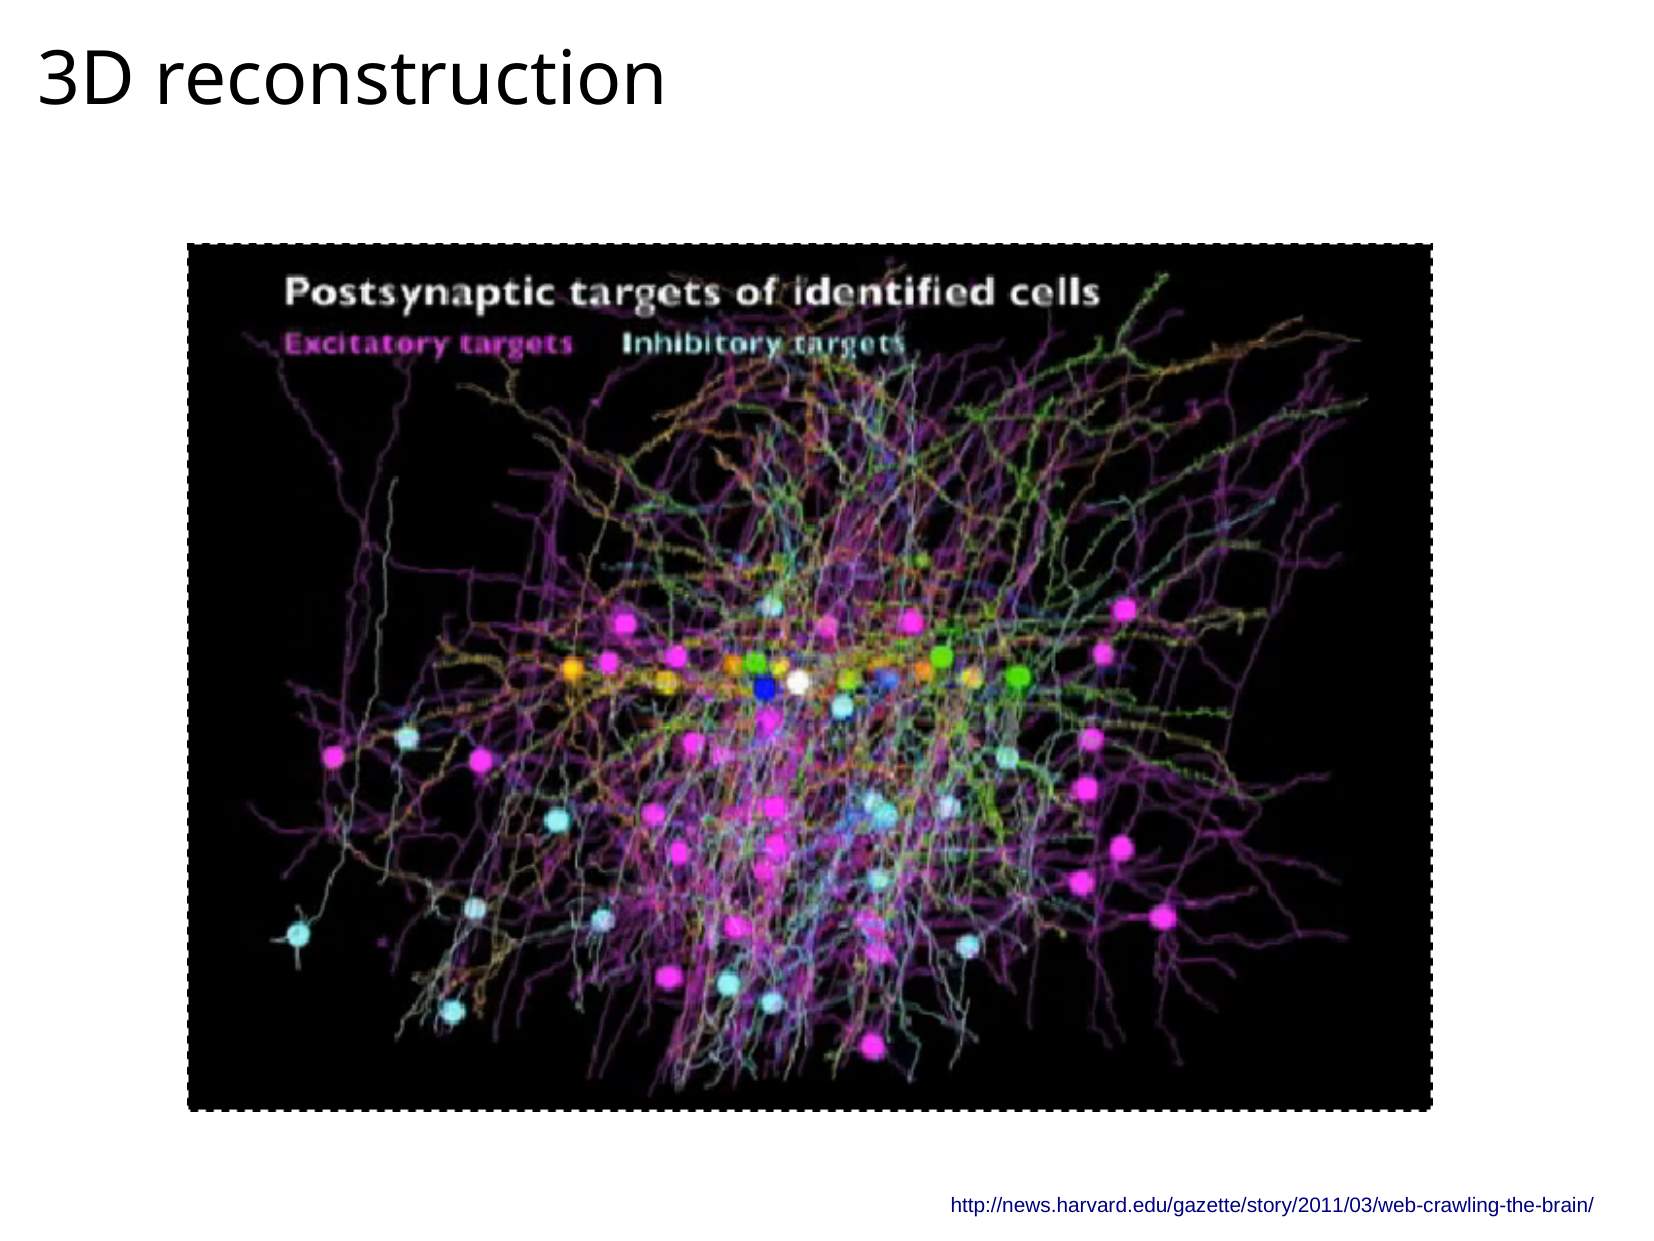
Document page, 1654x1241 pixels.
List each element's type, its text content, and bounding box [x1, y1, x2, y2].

picture [187, 243, 1433, 1113]
text_box http://news.harvard.edu/gazette/story/2011/03/web-crawling-the-brain/ [935, 1186, 1609, 1225]
title 3D reconstruction [37, 0, 1613, 151]
